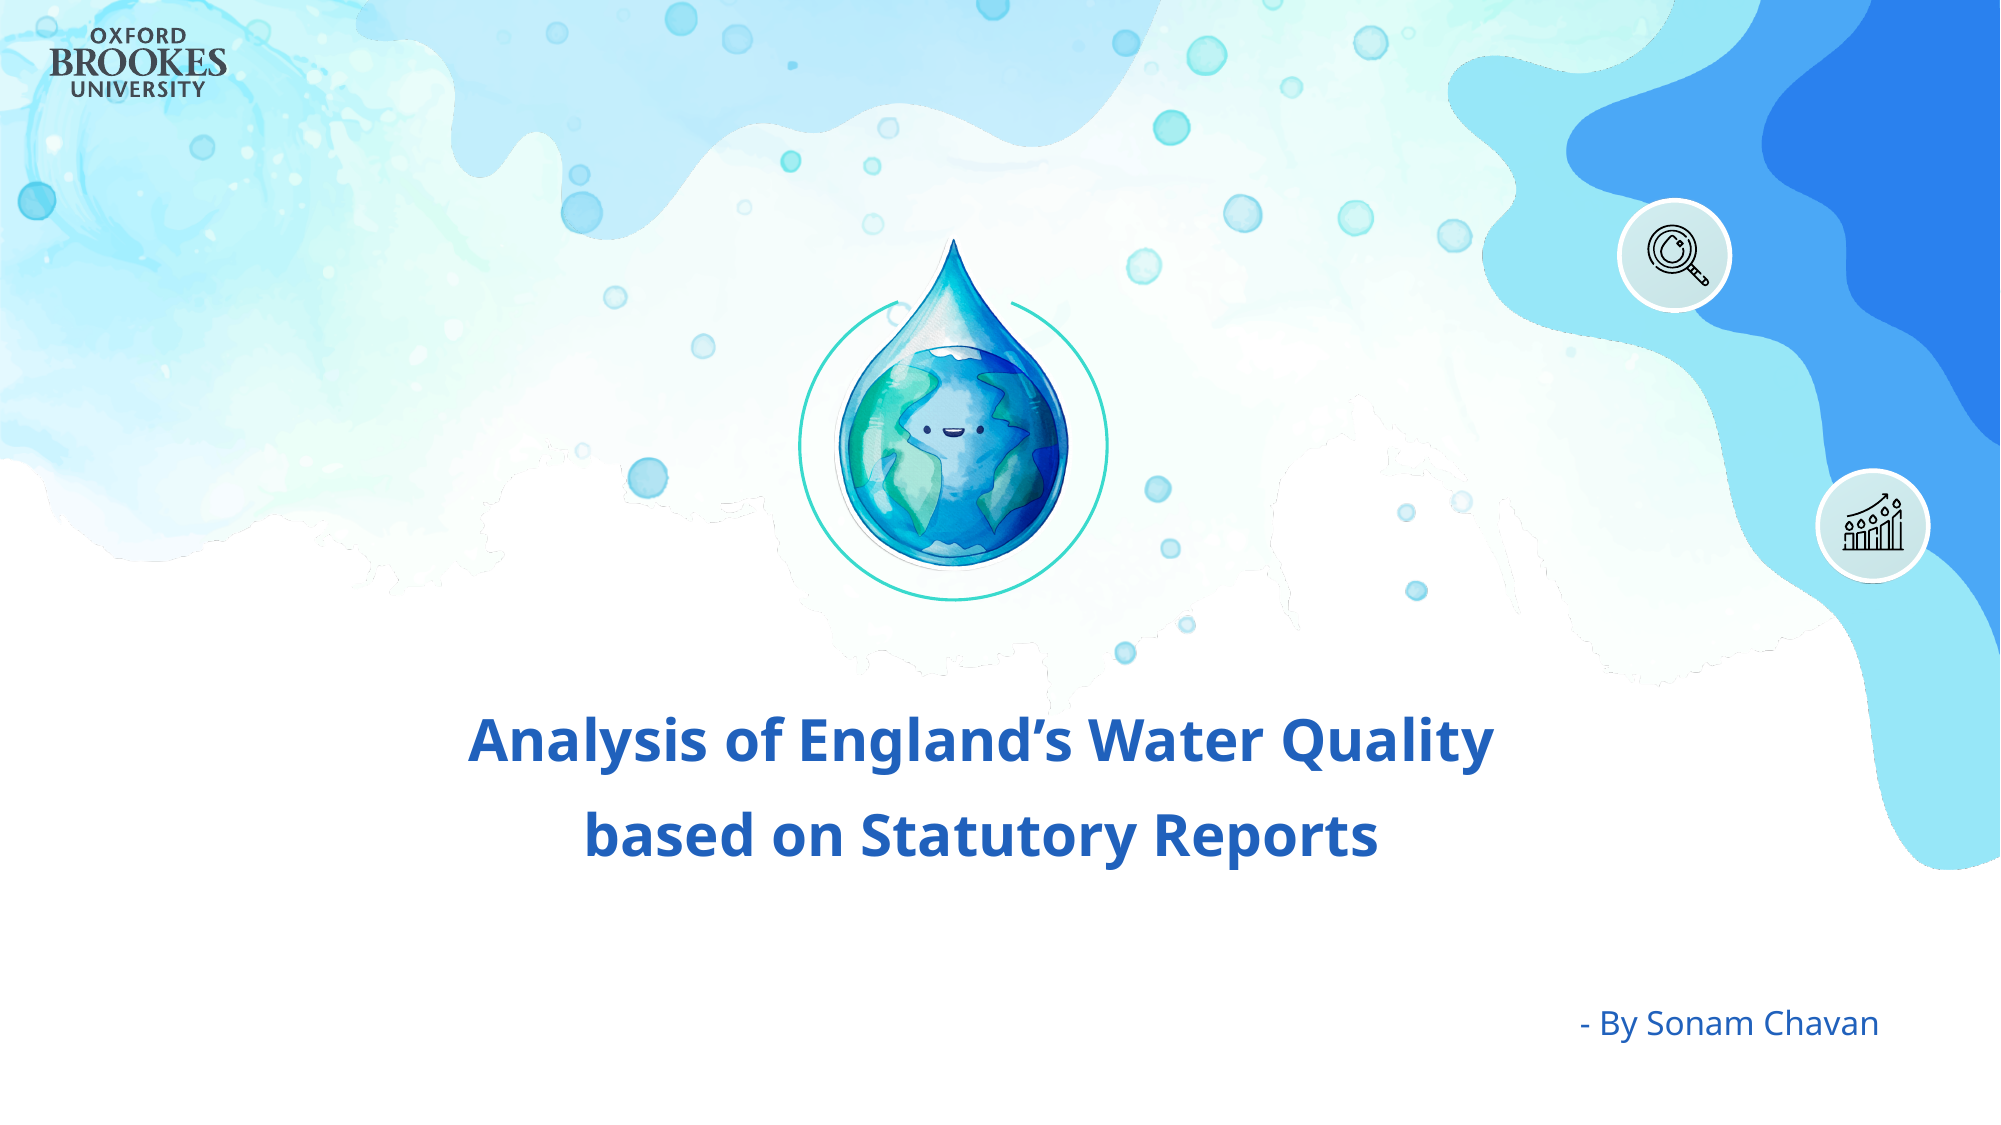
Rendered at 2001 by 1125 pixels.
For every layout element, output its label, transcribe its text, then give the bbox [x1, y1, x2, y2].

text_box - By Sonam Chavan [1524, 994, 1936, 1051]
picture [1447, 0, 2000, 870]
picture [49, 26, 228, 98]
picture [355, 0, 1194, 571]
text_box [1817, 470, 1929, 581]
text_box Analysis of England’s Water Quality based on Statutory Reports [384, 695, 1595, 878]
text_box [1619, 200, 1730, 311]
